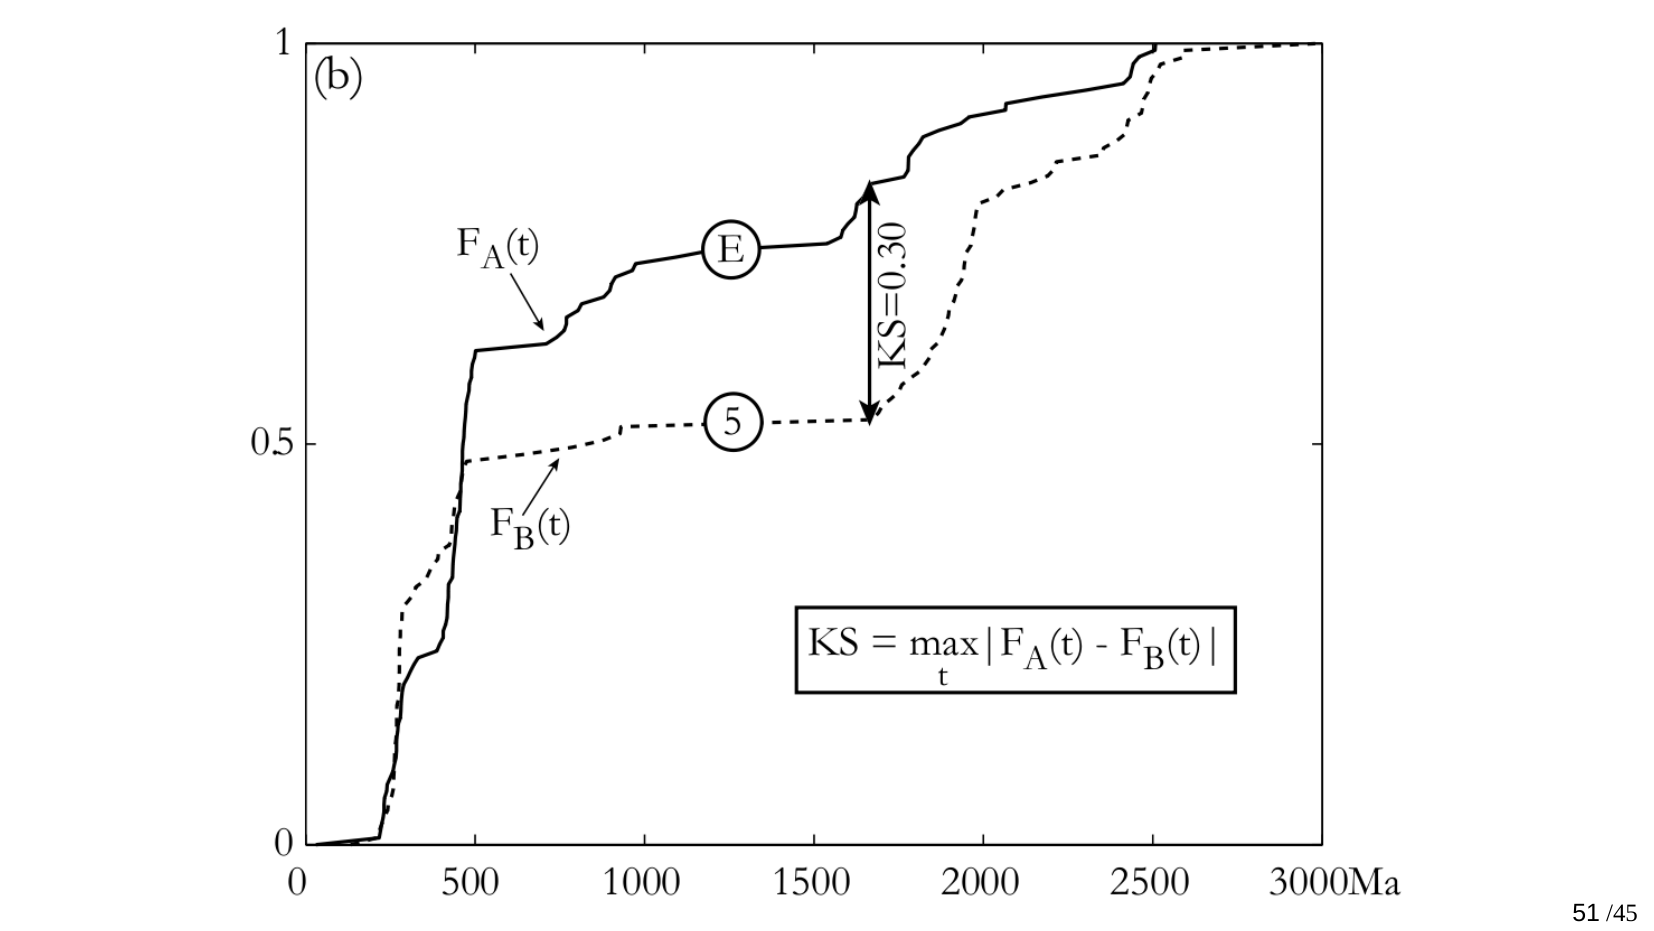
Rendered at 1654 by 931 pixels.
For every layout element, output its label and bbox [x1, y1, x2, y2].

picture [248, 22, 1405, 900]
